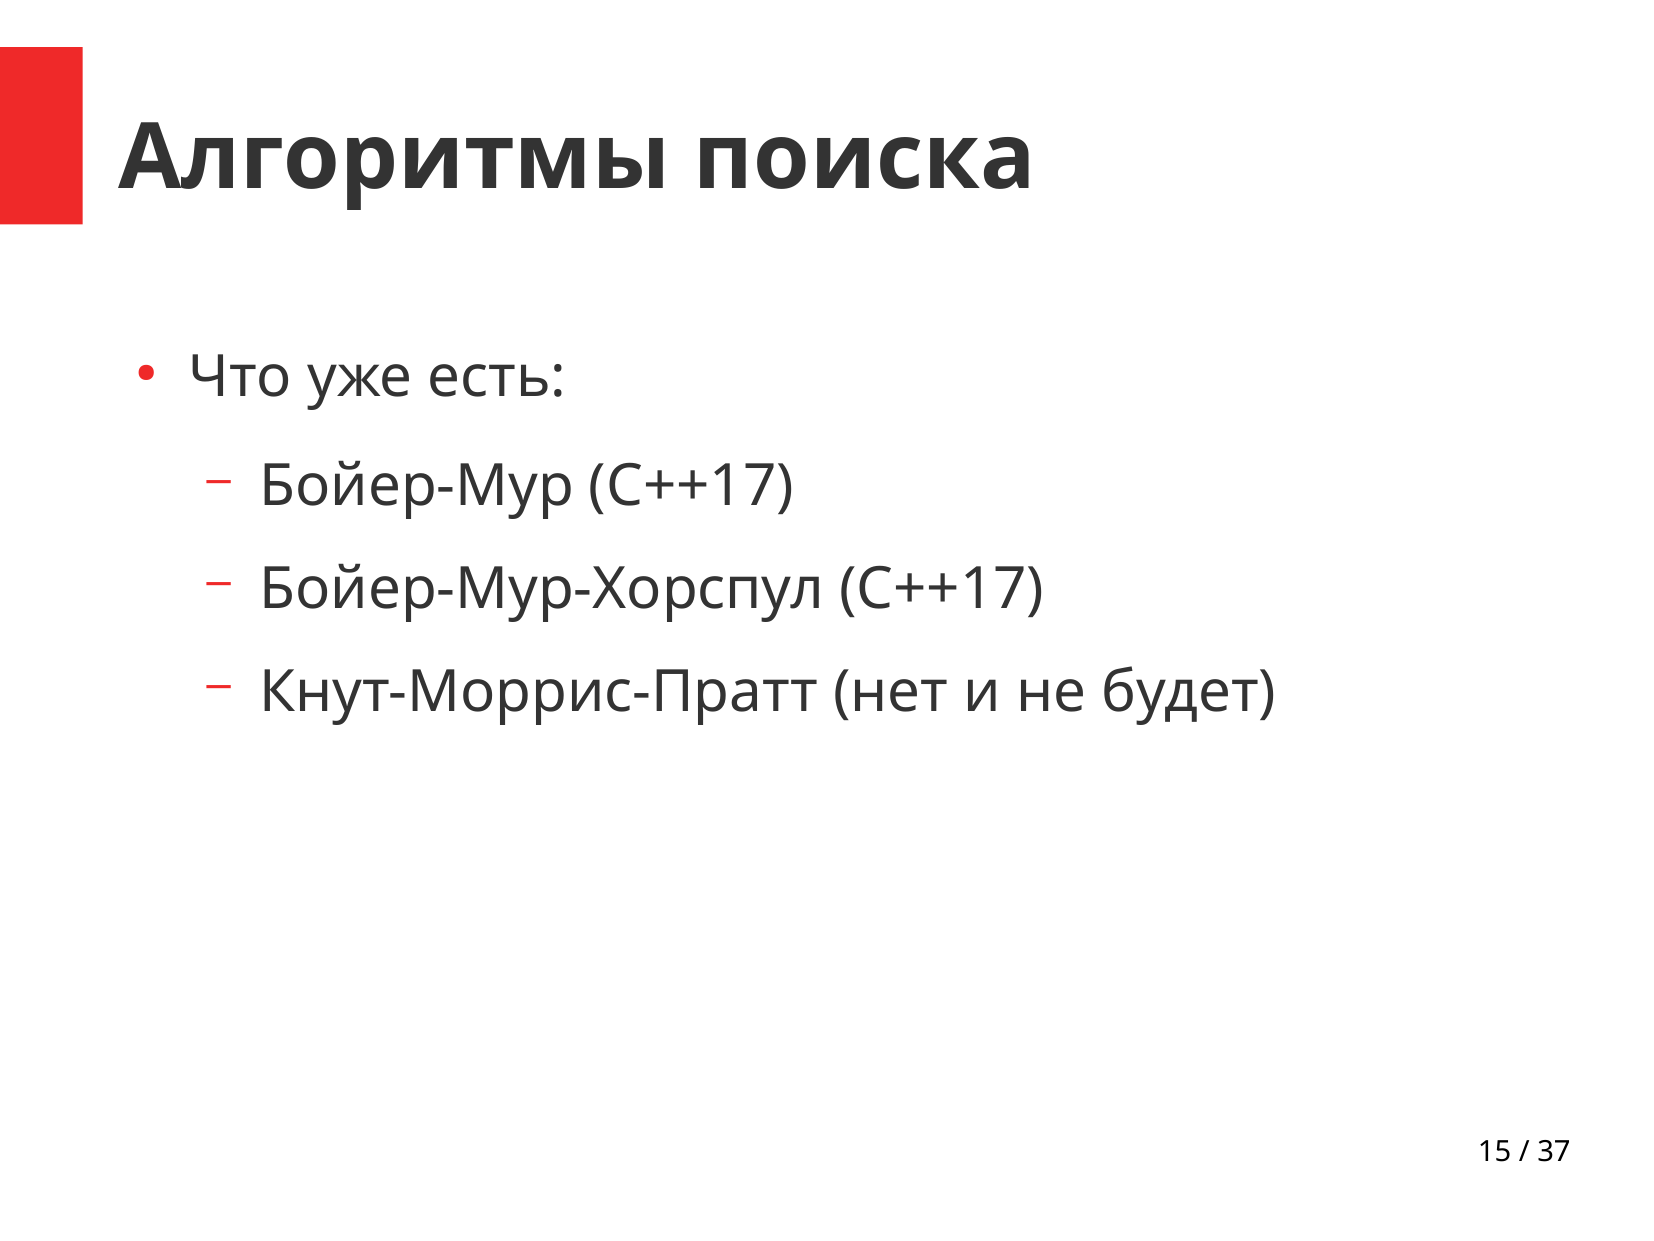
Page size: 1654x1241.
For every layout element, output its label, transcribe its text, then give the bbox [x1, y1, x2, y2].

title Алгоритмы поиска [118, 49, 1571, 257]
list Что уже есть: Бойер-Мур (C++17) Бойер-Мур-Хорспул (C++17) Кнут-Моррис-Пратт (нет и не будет) [118, 225, 1536, 945]
